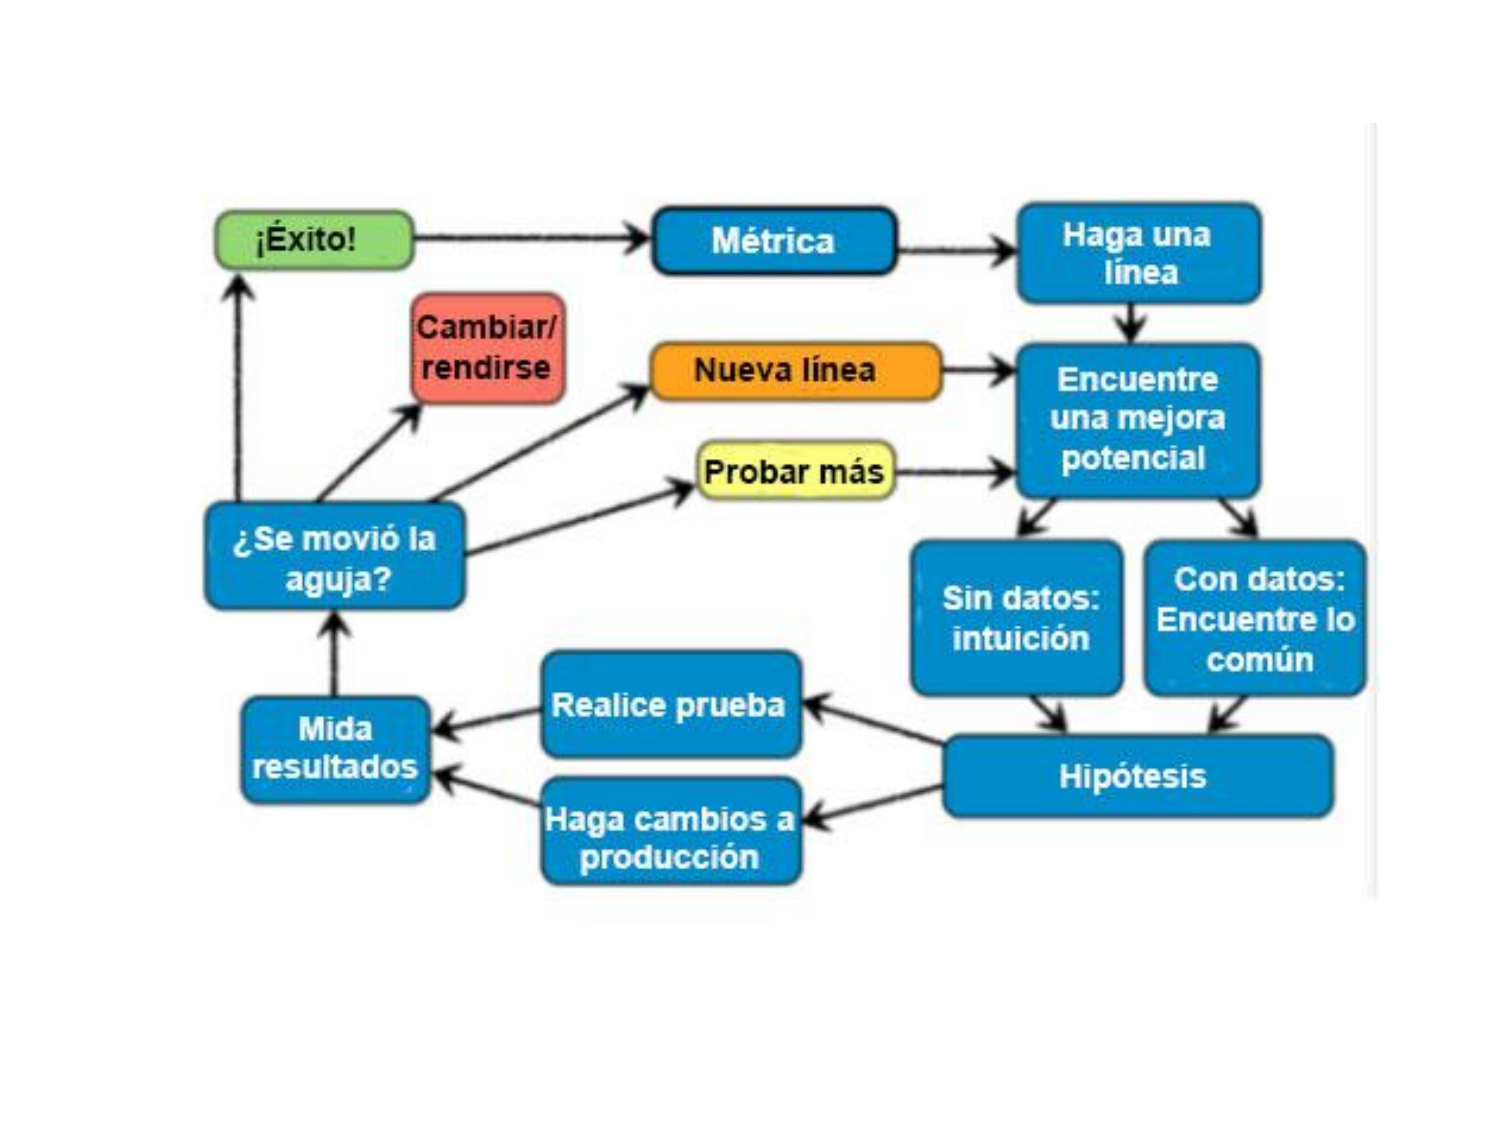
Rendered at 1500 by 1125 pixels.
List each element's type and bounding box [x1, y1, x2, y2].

picture [89, 123, 1380, 981]
